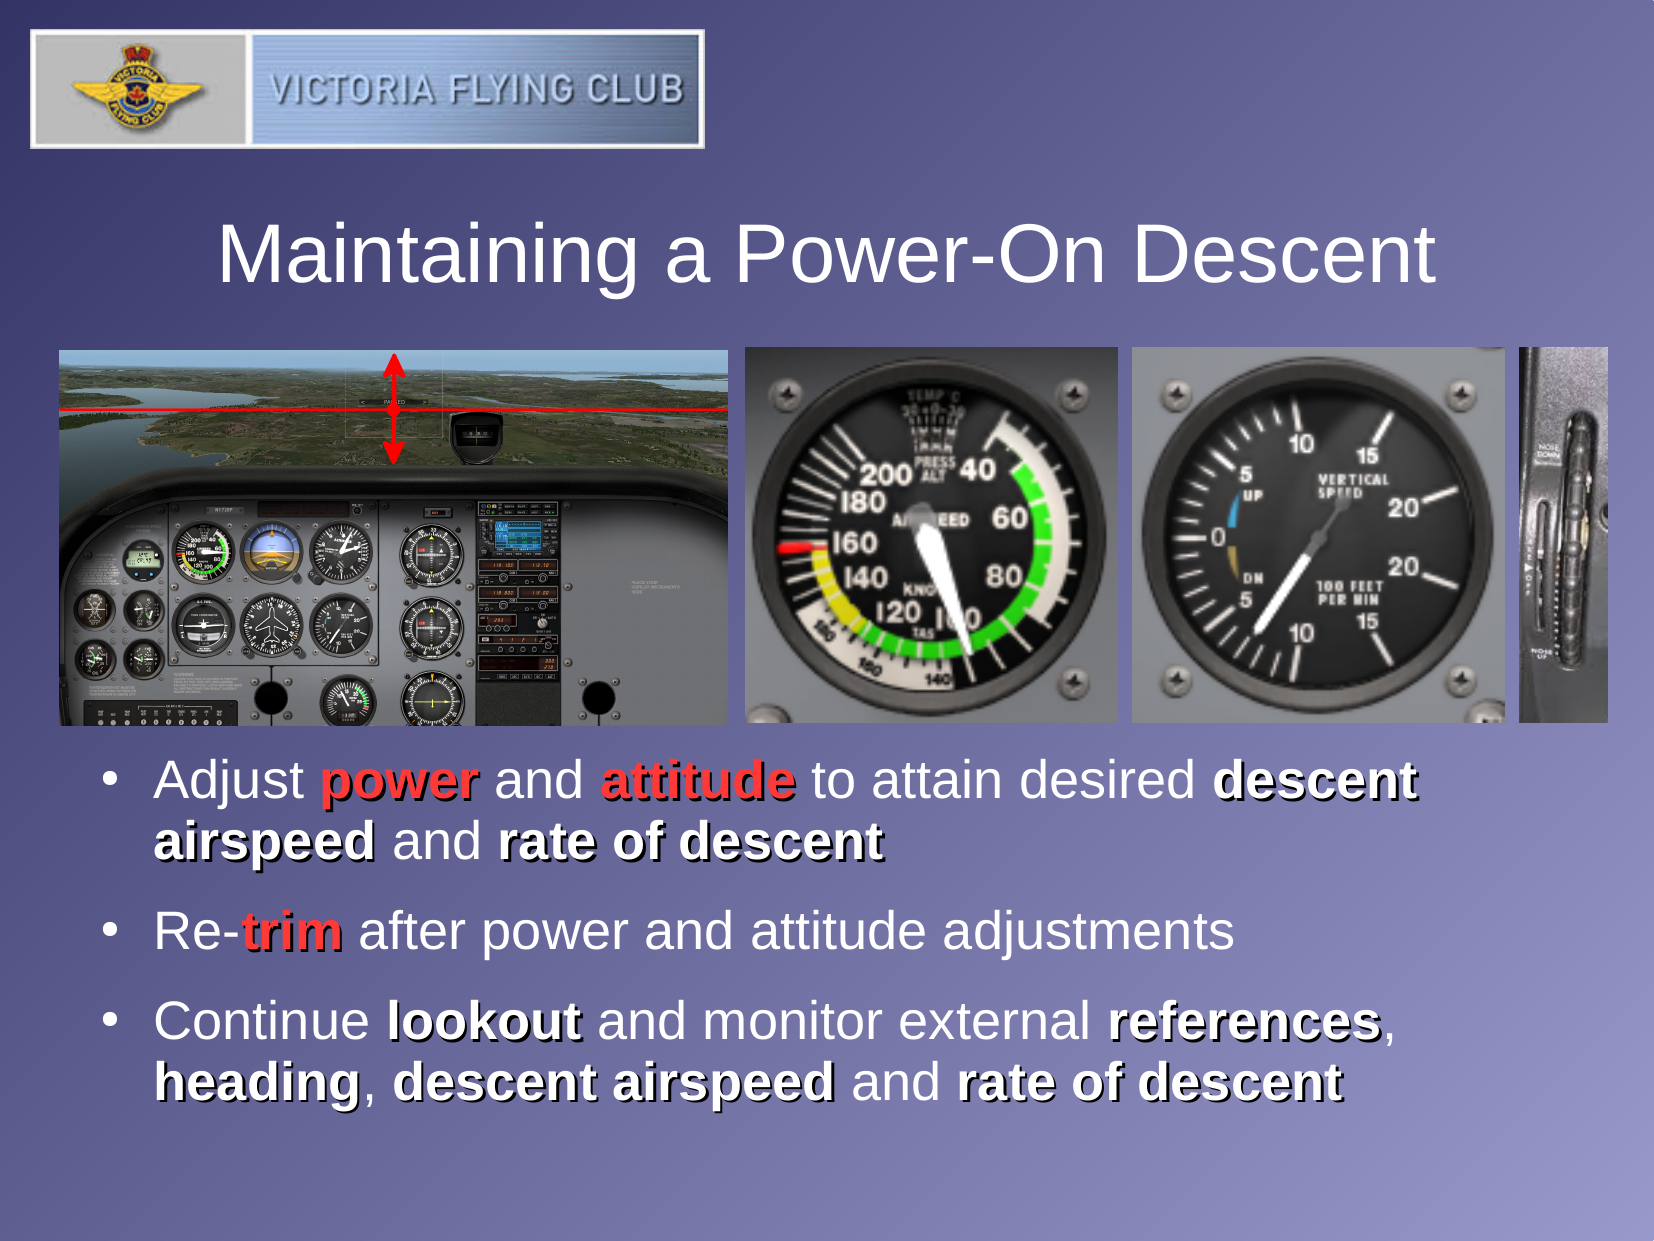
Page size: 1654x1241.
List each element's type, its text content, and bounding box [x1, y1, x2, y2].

picture [1519, 347, 1608, 723]
picture [30, 29, 705, 149]
title Maintaining a Power-On Descent [82, 149, 1571, 357]
picture [1132, 347, 1505, 723]
picture [59, 350, 728, 726]
picture [745, 347, 1118, 723]
list Adjust power and attitude to attain desired descent airspeed and rate of descent Re-trim after power and attitude adjustments Continue lookout and monitor external references, heading, descent airspeed and rate of descent [82, 749, 1571, 1200]
